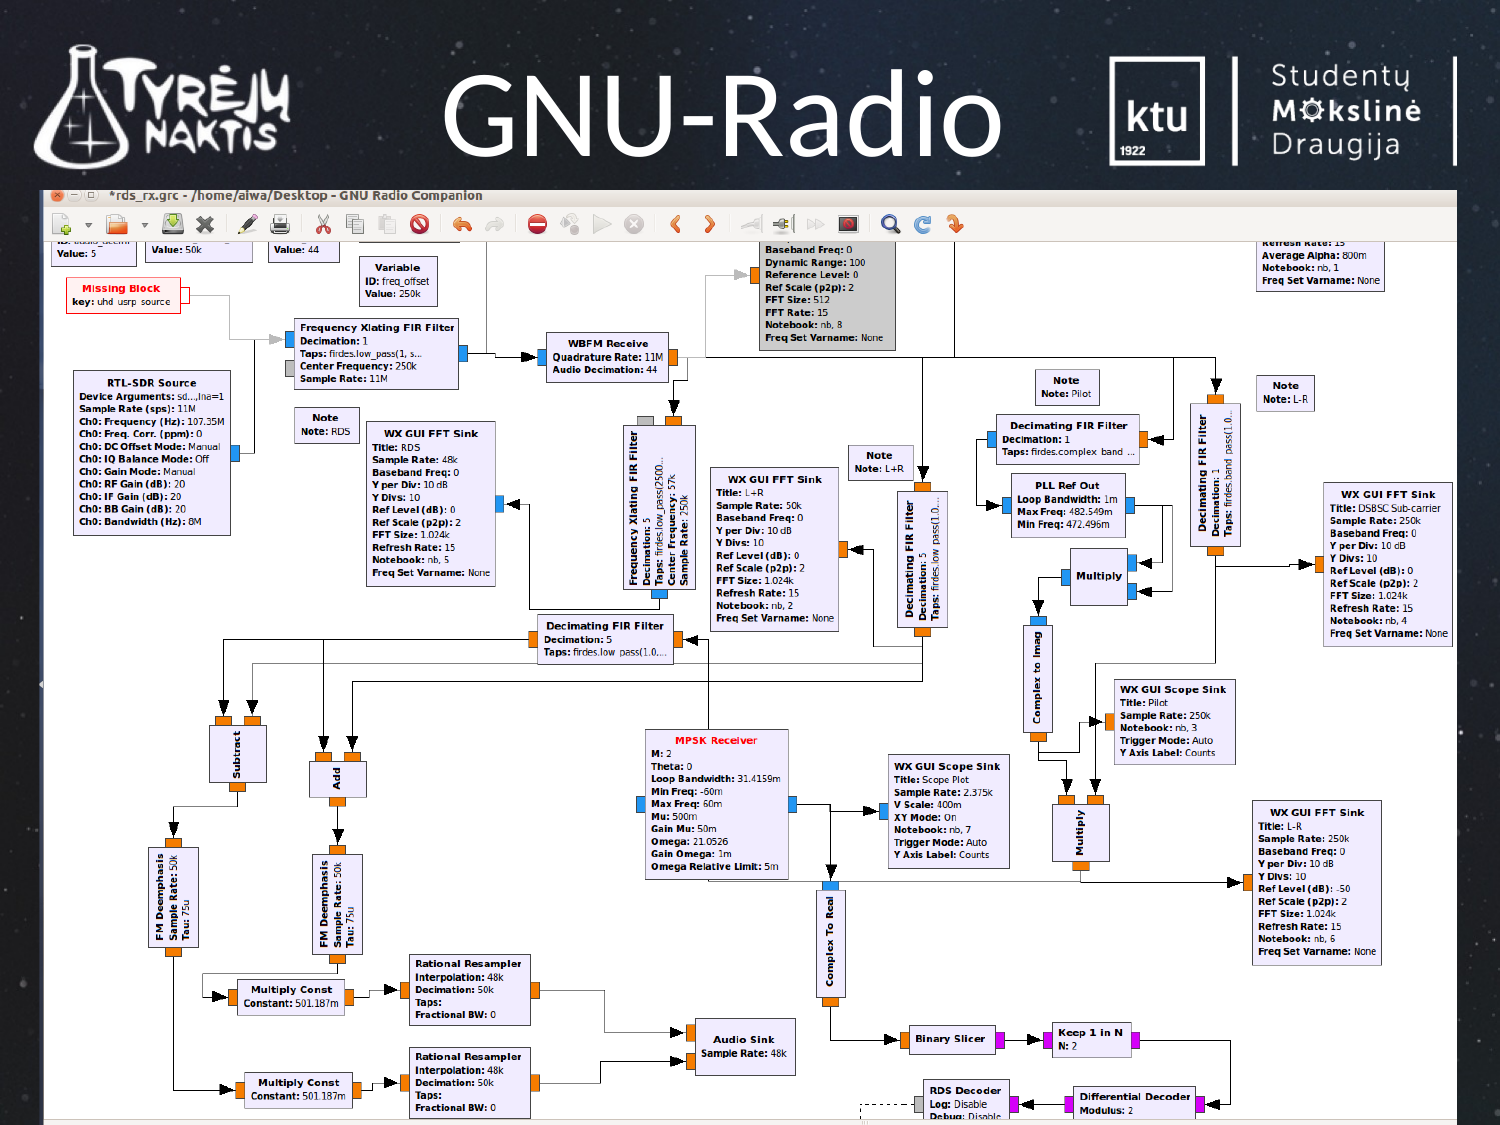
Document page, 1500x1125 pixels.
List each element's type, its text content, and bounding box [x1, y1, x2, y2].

picture [0, 0, 1500, 1125]
text_box GNU-Radio [425, 24, 1022, 189]
